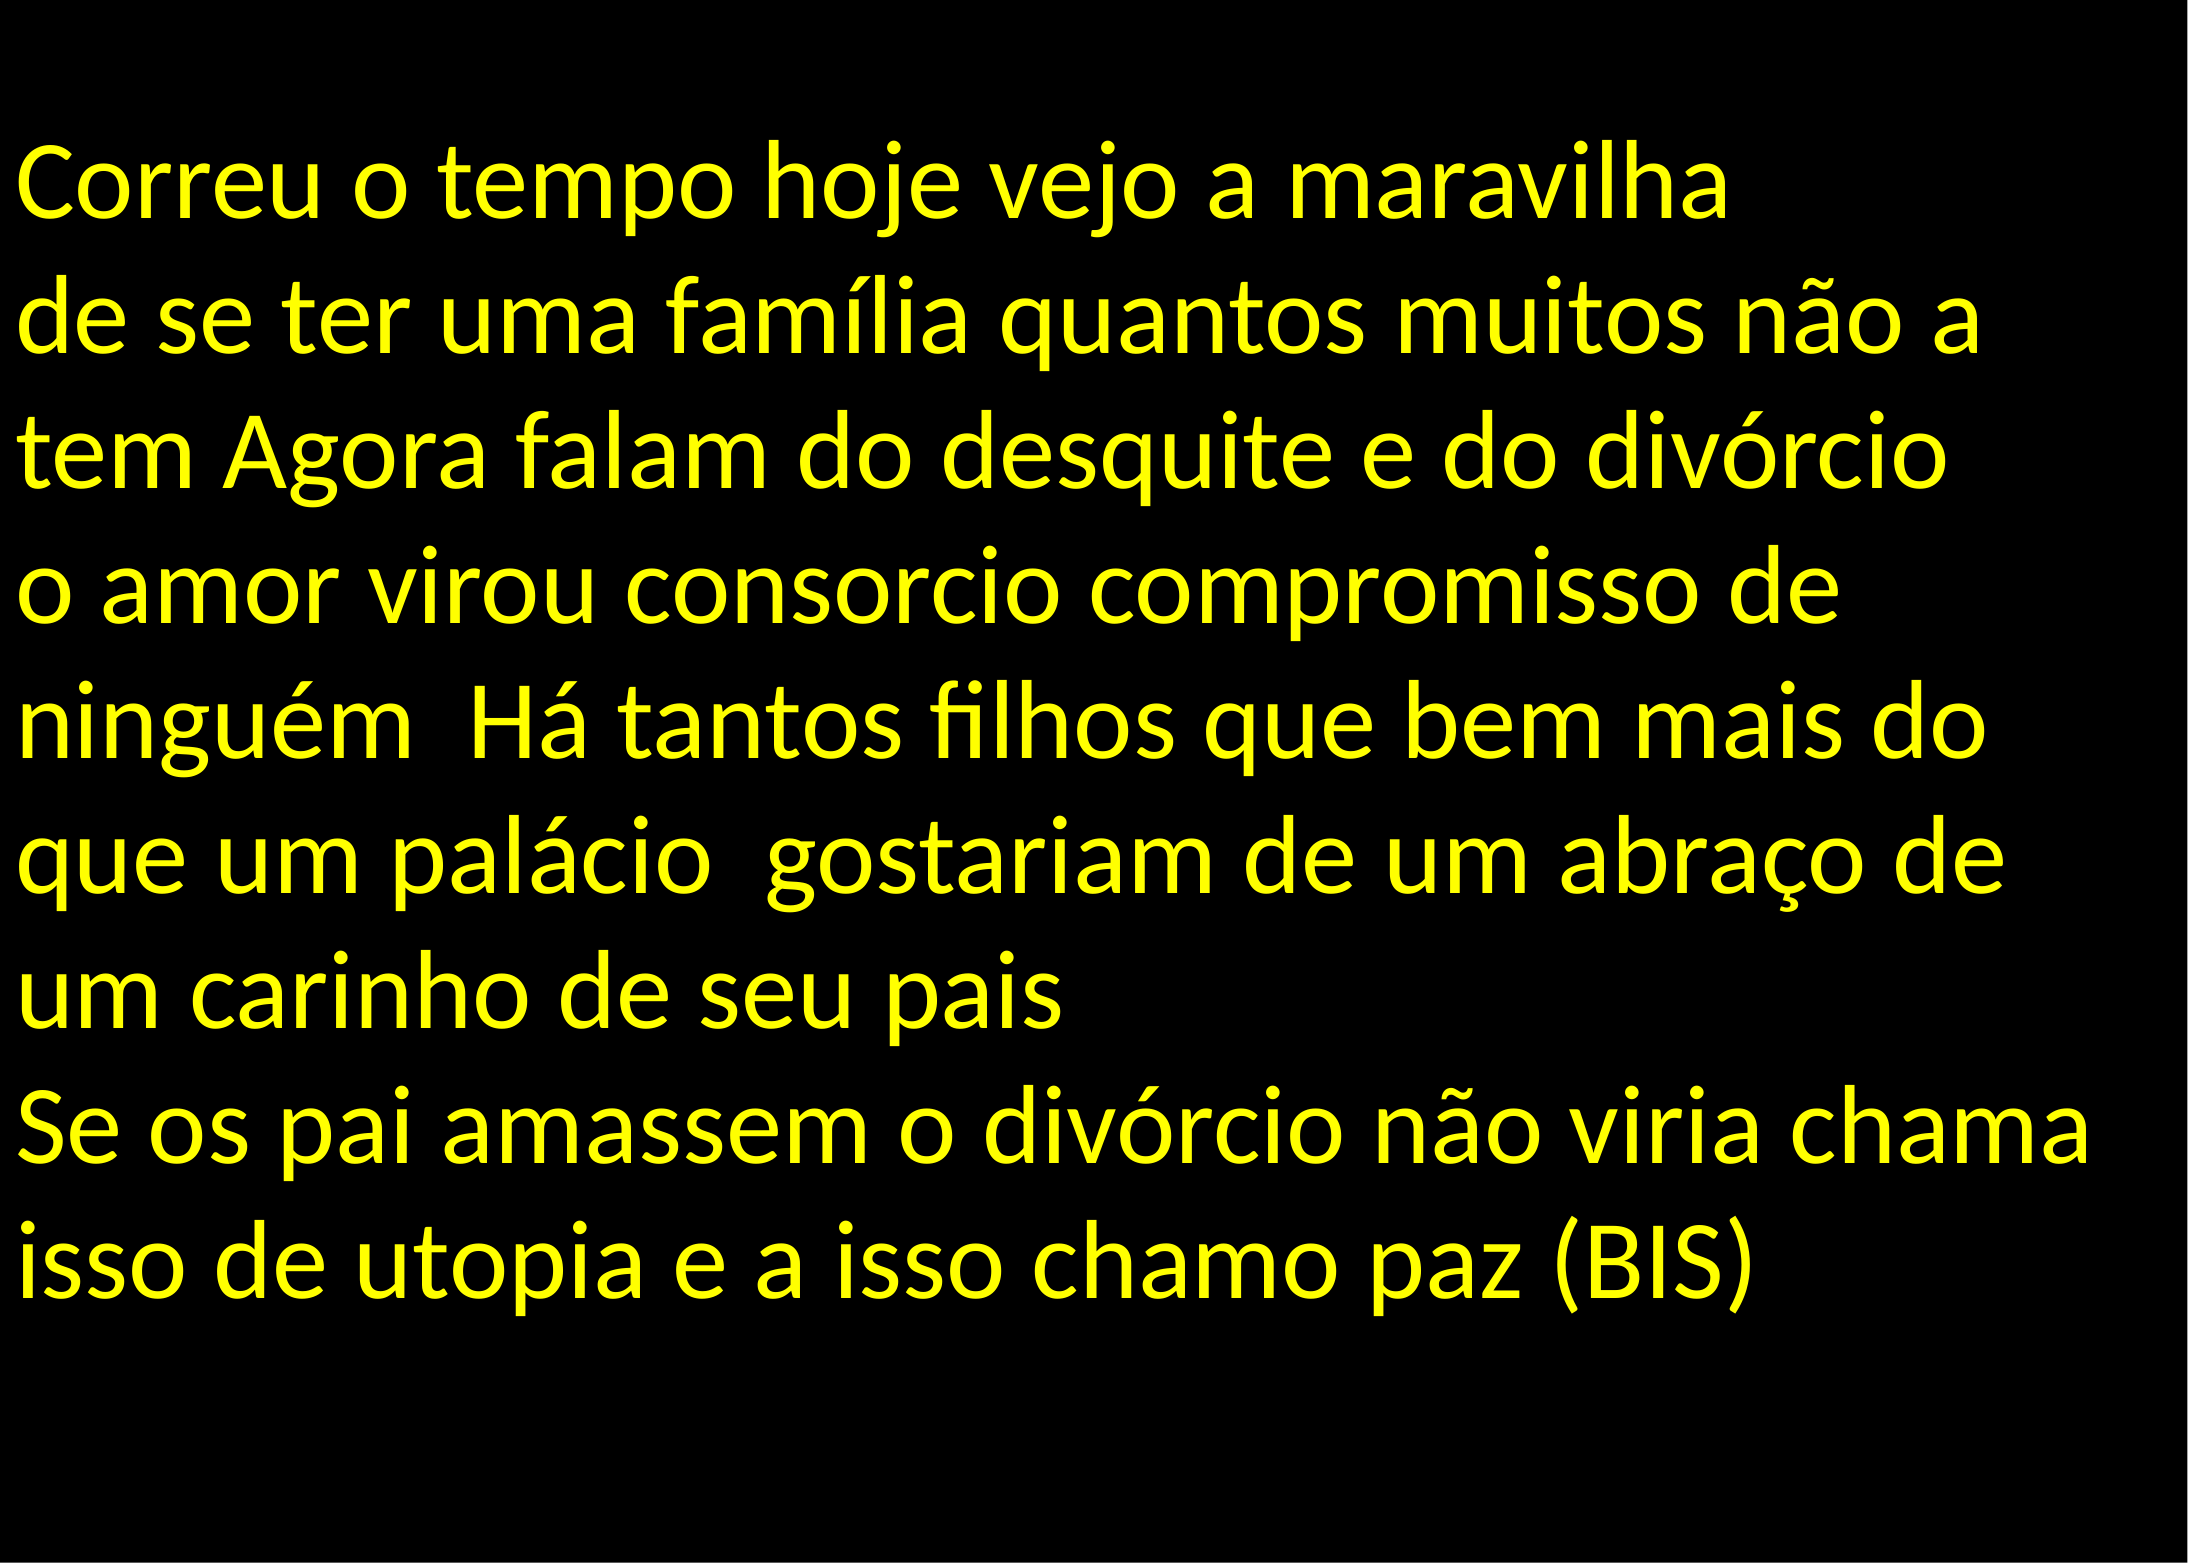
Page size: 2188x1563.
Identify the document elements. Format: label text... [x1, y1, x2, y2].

title Correu o tempo hoje vejo a maravilha de se ter uma família quantos muitos não a tem Agora falam do desquite e do divórcio o amor virou consorcio compromisso de ninguém Há tantos filhos que bem mais do que um palácio gostariam de um abraço de um carinho de seu pais Se os pai amassem o divórcio não viria chama isso de utopia e a isso chamo paz (BIS) [0, 0, 2188, 1563]
